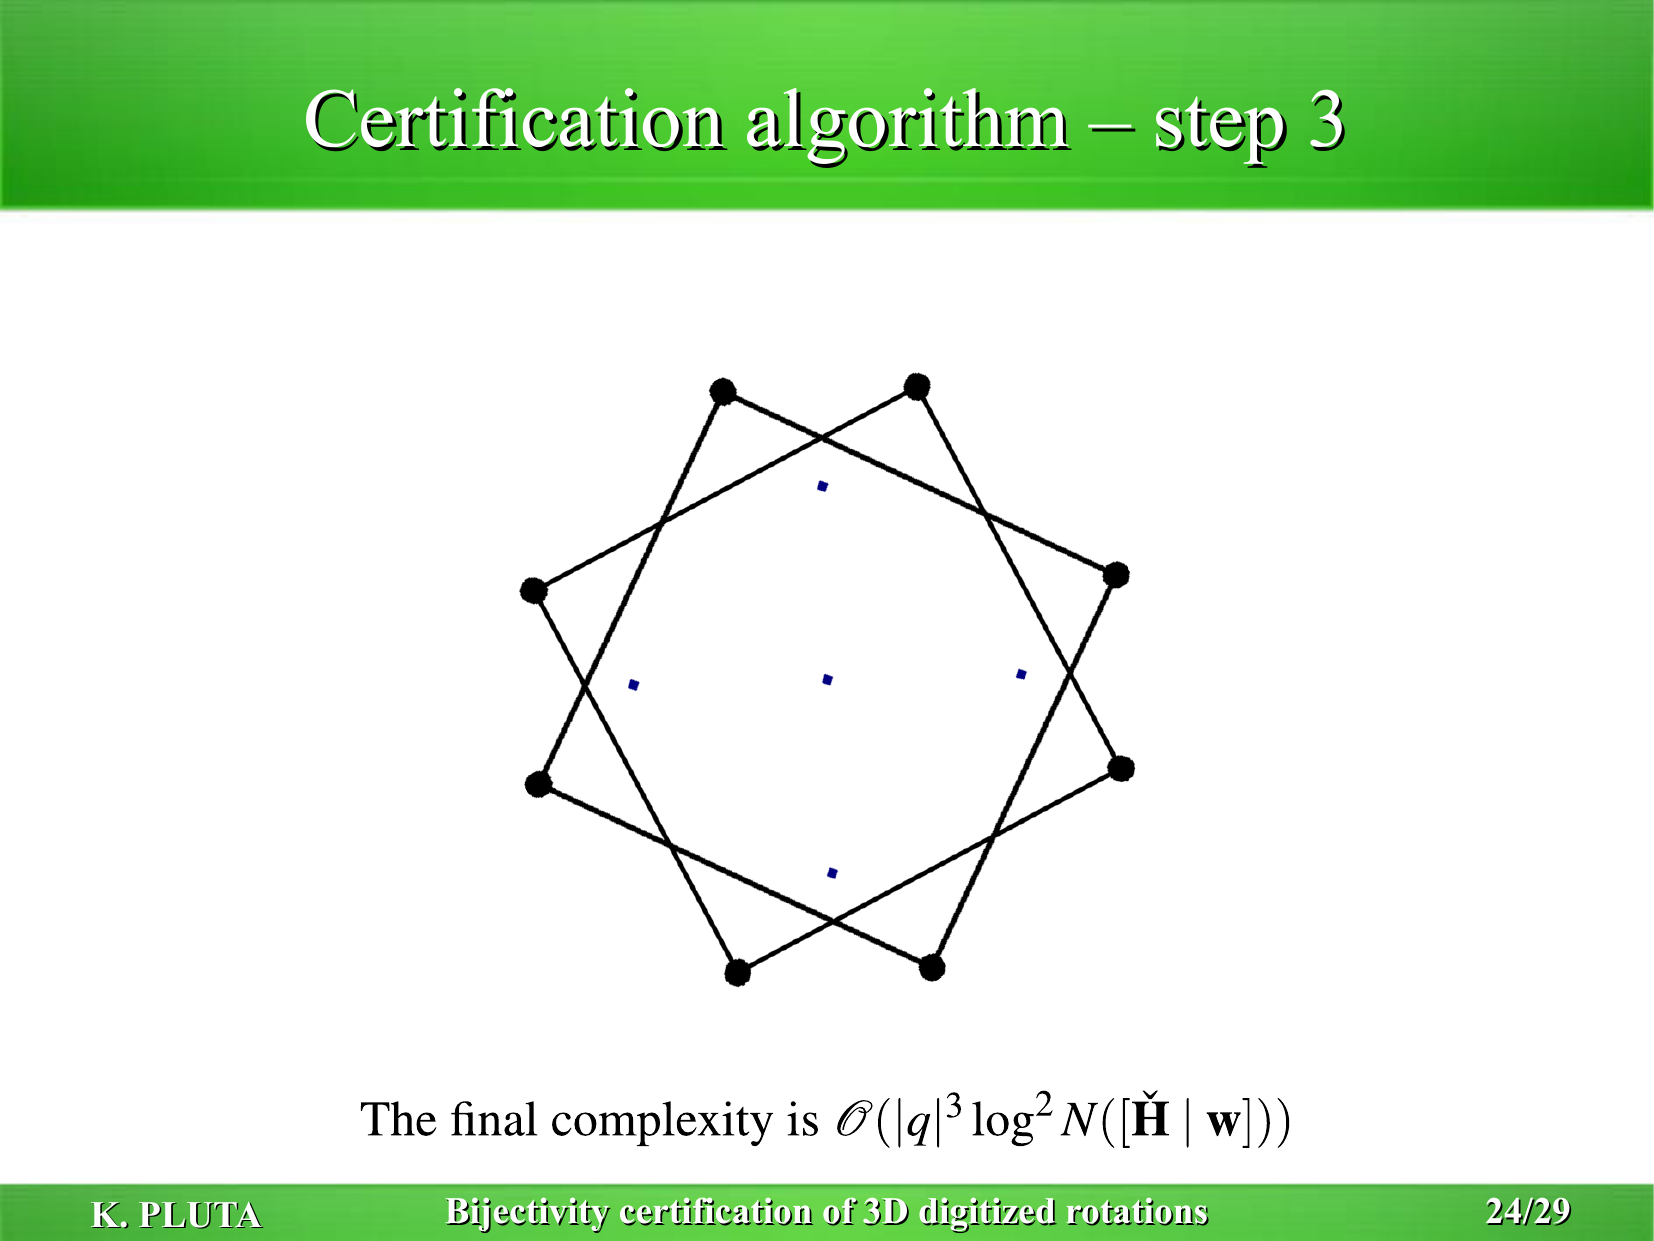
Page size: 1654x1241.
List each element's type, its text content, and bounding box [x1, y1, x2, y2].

picture [0, 0, 1654, 1241]
title Certification algorithm – step 3 [82, 47, 1571, 189]
text_box [360, 1090, 1295, 1148]
